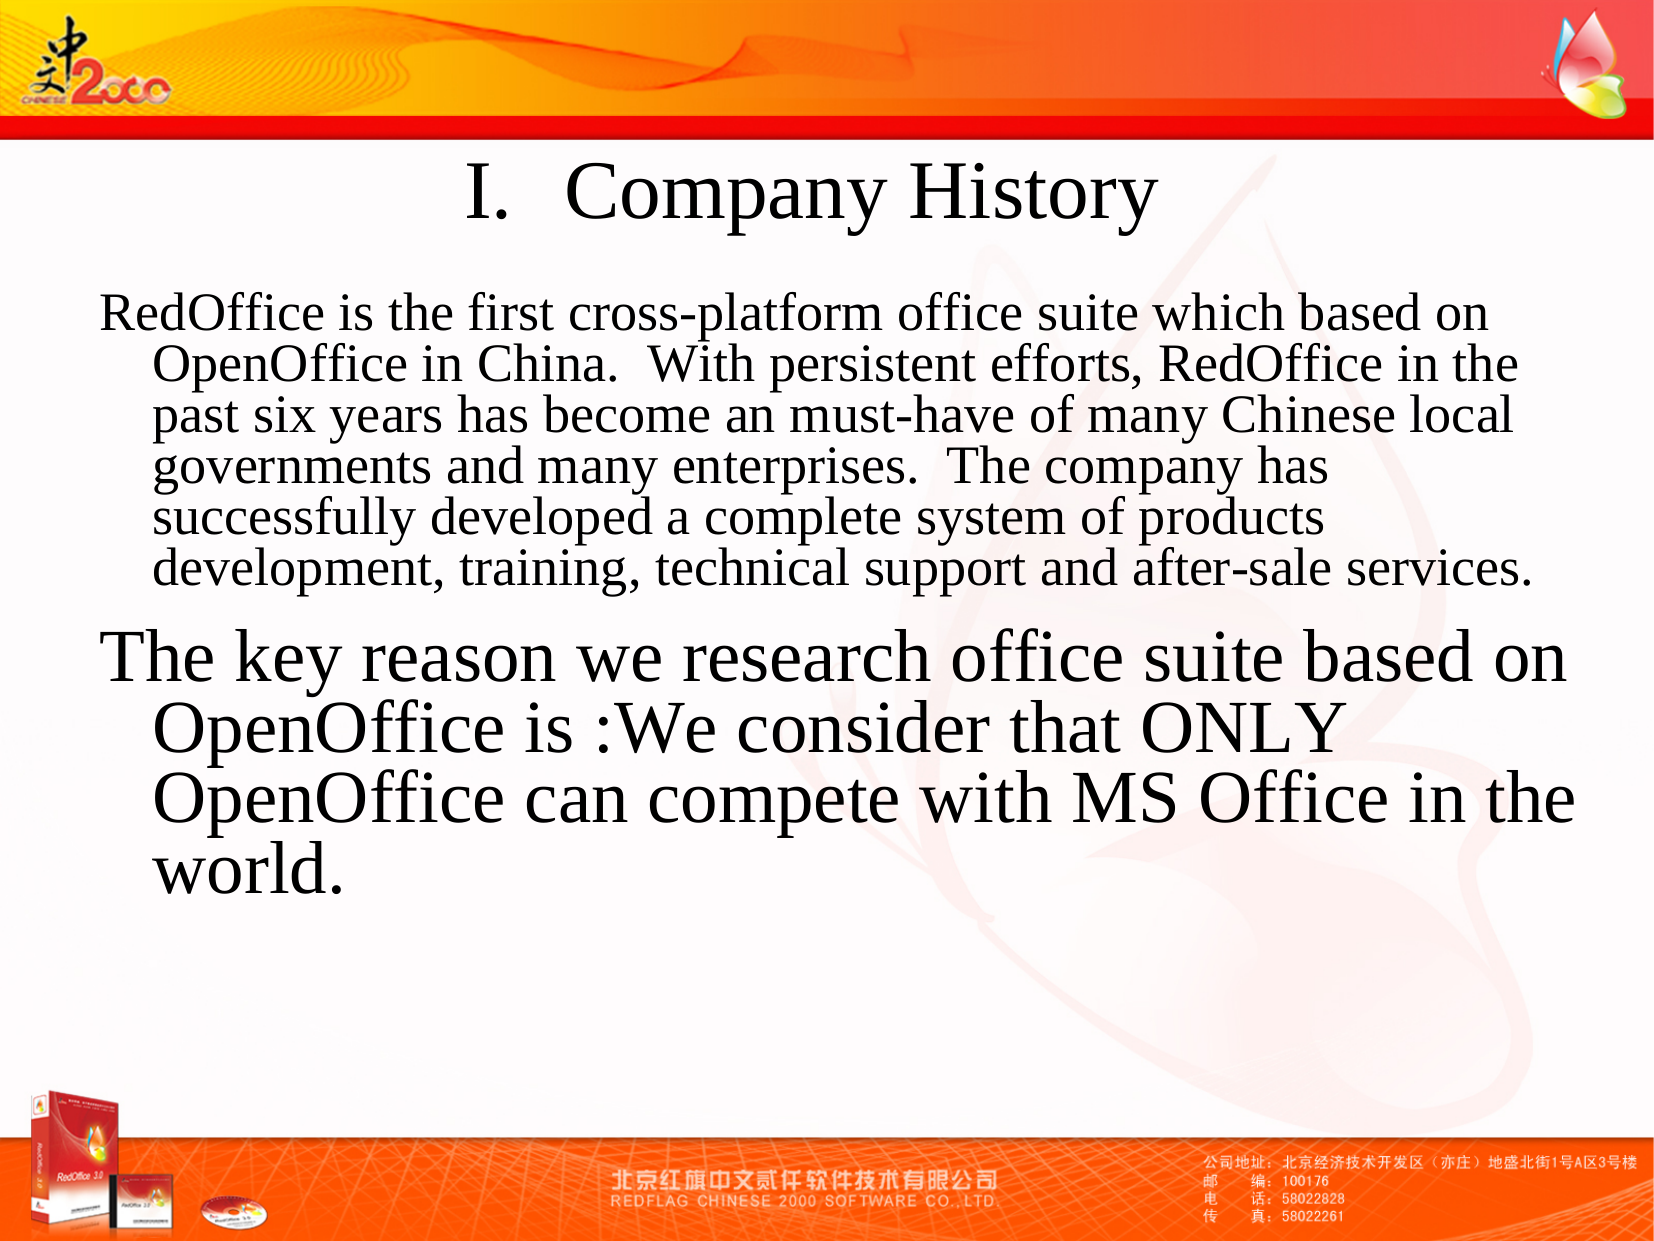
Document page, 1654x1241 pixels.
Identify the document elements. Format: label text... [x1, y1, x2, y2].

list RedOffice is the first cross-platform office suite which based on OpenOffice in China. With persistent efforts, RedOffice in the past six years has become an must-have of many Chinese local governments and many enterprises. The company has successfully developed a complete system of products development, training, technical support and after-sale services. The key reason we research office suite based on OpenOffice is :We consider that ONLY OpenOffice can compete with MS Office in the world. [82, 290, 1607, 1217]
picture [0, 0, 1654, 1241]
title I. Company History [59, 144, 1548, 240]
